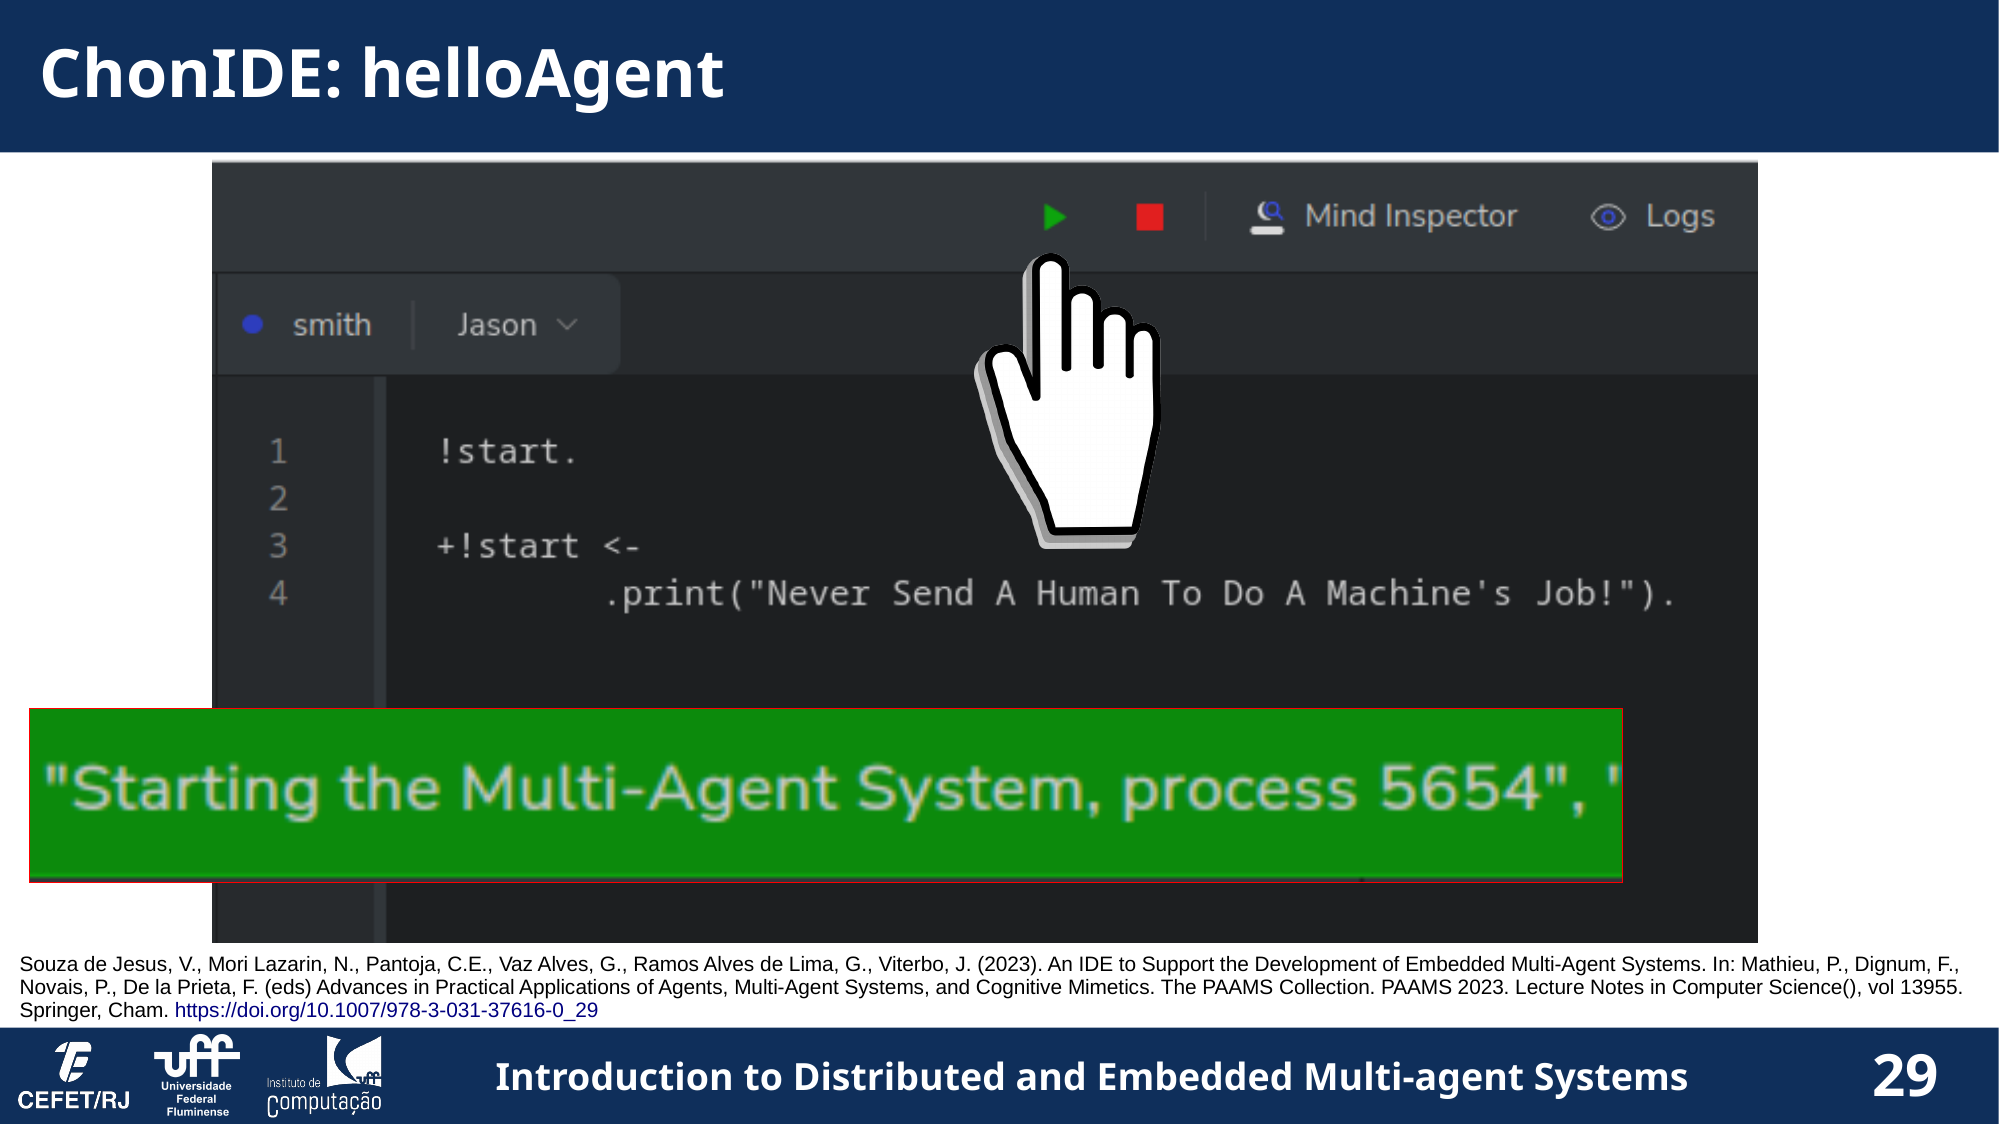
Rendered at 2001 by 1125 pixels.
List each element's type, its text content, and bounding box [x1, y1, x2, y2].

picture [29, 159, 1758, 943]
picture [153, 1033, 241, 1121]
text_box ChonIDE: helloAgent [25, 23, 1998, 116]
picture [265, 1033, 383, 1118]
picture [18, 1030, 129, 1125]
text_box Souza de Jesus, V., Mori Lazarin, N., Pantoja, C.E., Vaz Alves, G., Ramos Alves de Lima, G., Viterbo, J. (2023). An IDE to Support the Development of Embedded Multi-Agent Systems. In: Mathieu, P., Dignum, F., Novais, P., De la Prieta, F. (eds) Advances in Practical Applications of Agents, Multi-Agent Systems, and Cognitive Mimetics. The PAAMS Collection. PAAMS 2023. Lecture Notes in Computer Science(), vol 13955. Springer, Cham. https://doi.org/10.1007/978-3-031-37616-0_29 [4, 944, 1979, 1030]
